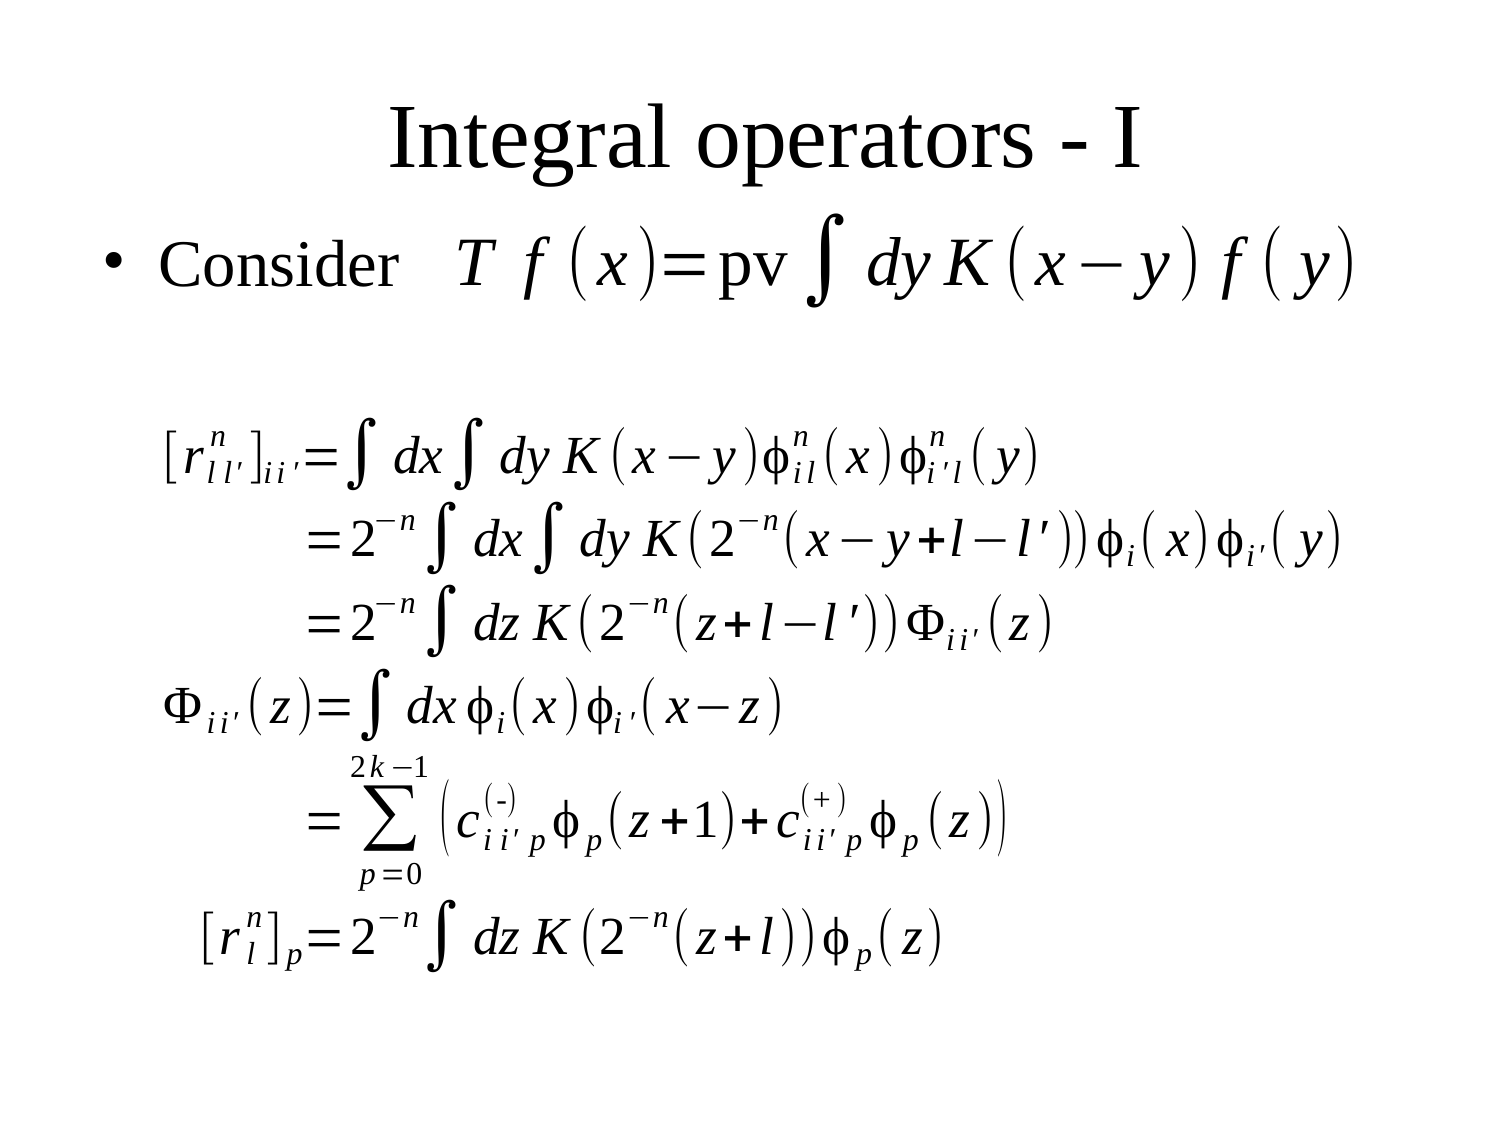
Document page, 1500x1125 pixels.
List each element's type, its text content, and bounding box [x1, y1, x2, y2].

chart [150, 412, 1358, 976]
chart [436, 207, 1376, 313]
list Consider [87, 212, 1363, 888]
title Integral operators - I [112, 37, 1388, 225]
